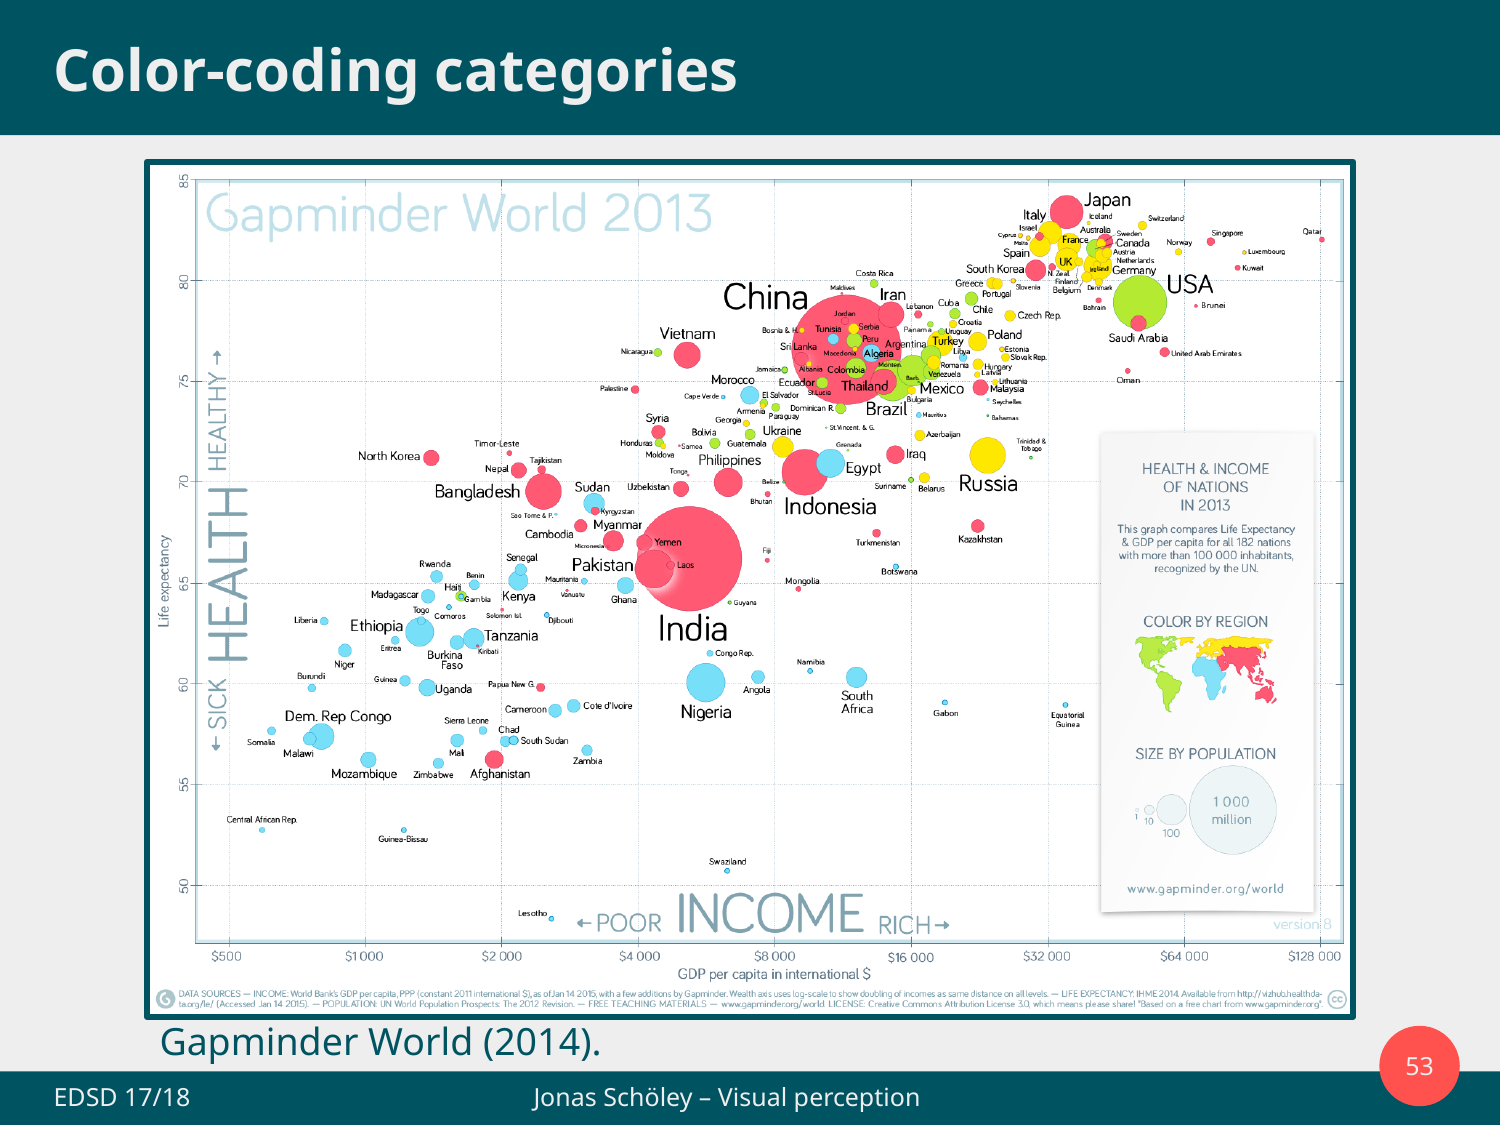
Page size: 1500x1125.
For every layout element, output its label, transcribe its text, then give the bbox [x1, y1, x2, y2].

picture [150, 164, 1351, 1014]
text_box Gapminder World (2014). [144, 1008, 1187, 1073]
title Color-coding categories [53, 0, 1447, 141]
